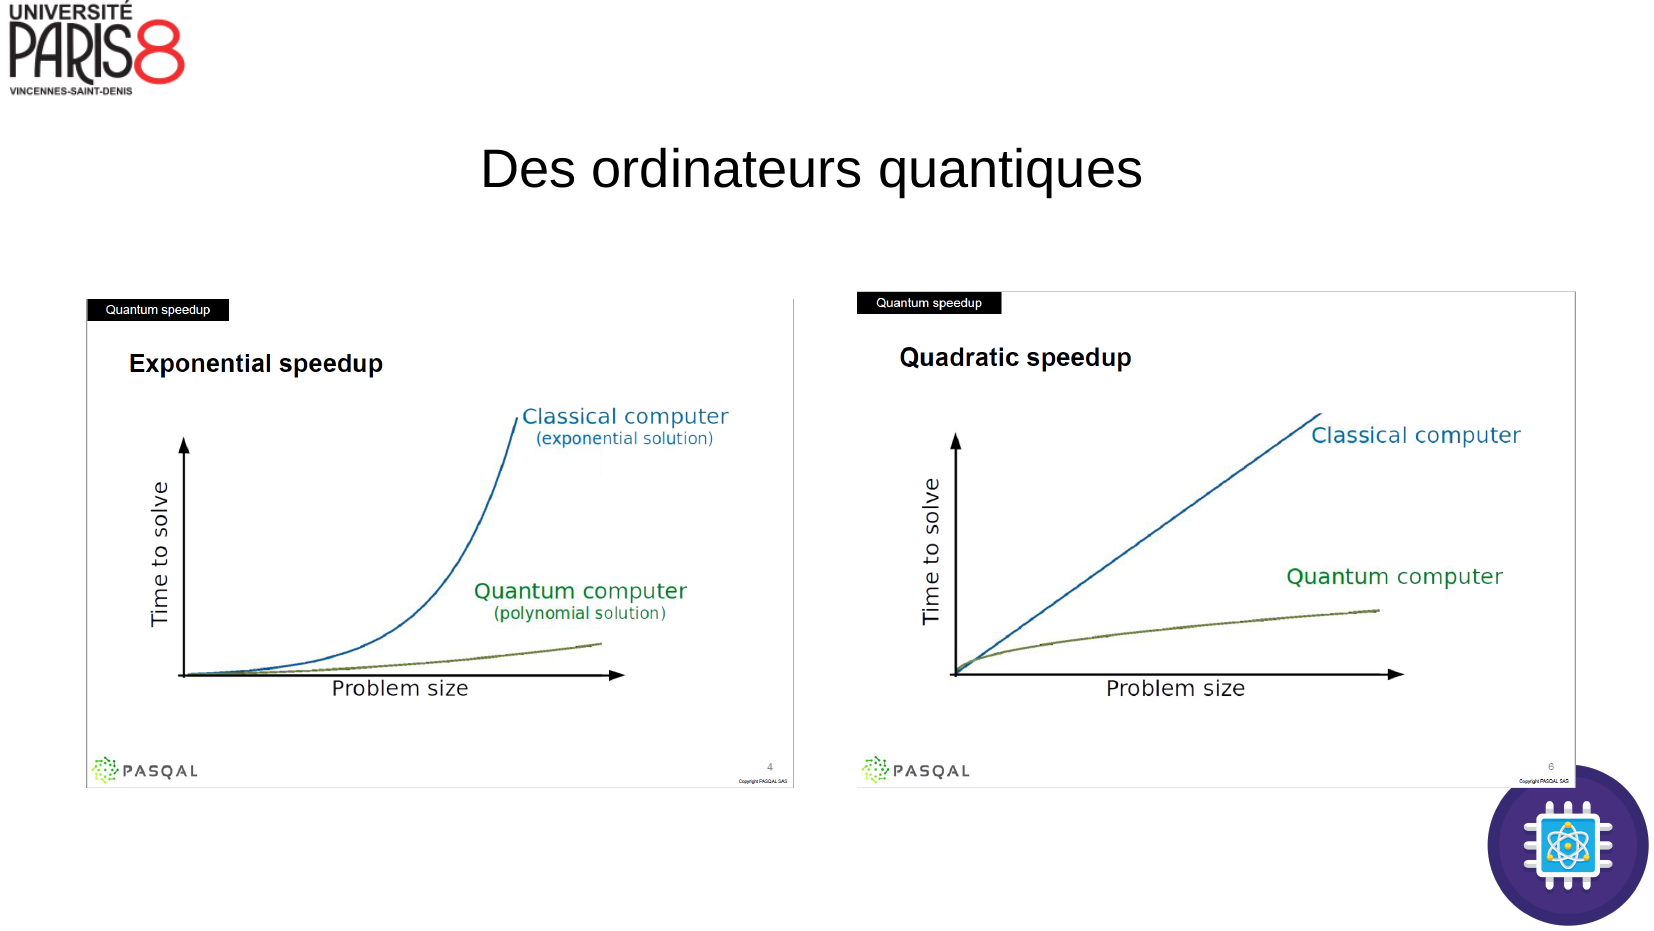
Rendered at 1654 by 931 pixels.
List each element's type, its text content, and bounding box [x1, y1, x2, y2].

title Des ordinateurs quantiques [86, 112, 1538, 226]
picture [857, 291, 1654, 931]
picture [0, 0, 192, 100]
picture [86, 299, 794, 788]
